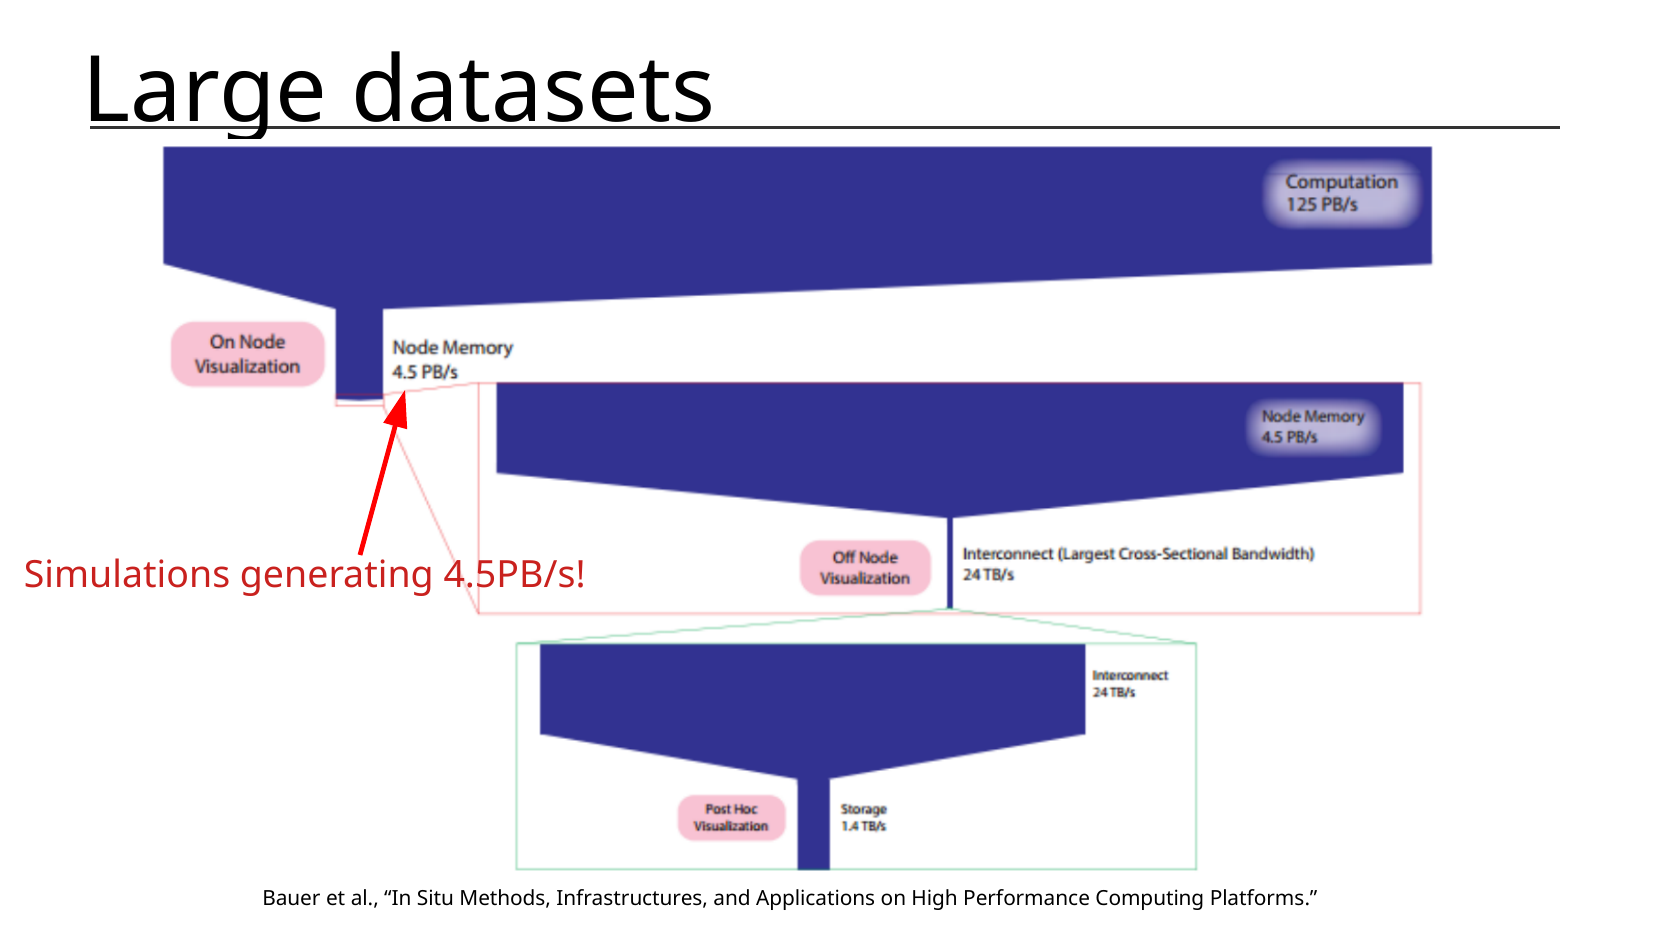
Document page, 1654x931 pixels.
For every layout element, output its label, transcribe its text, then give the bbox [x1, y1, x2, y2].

title Large datasets [82, 32, 1571, 140]
picture [153, 139, 1435, 876]
text_box Bauer et al., “In Situ Methods, Infrastructures, and Applications on High Performance Computing Platforms.” [247, 875, 1366, 931]
text_box Simulations generating 4.5PB/s! [9, 540, 632, 601]
